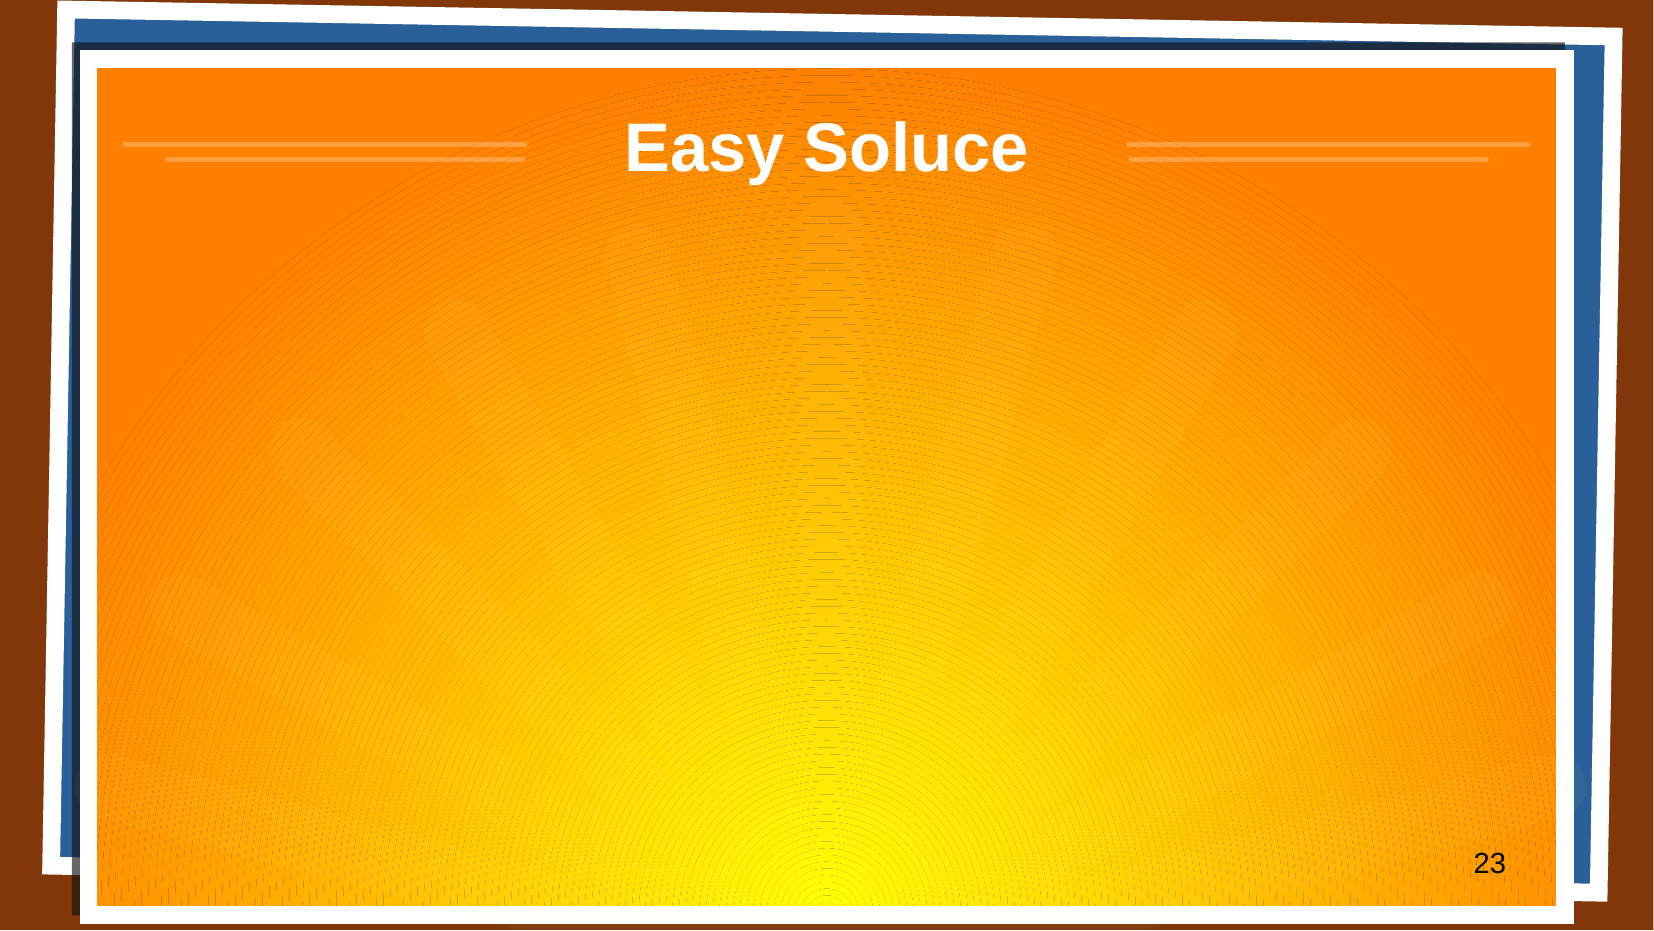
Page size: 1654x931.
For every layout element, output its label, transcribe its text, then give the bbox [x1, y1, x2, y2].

title Easy Soluce [531, 73, 1123, 222]
